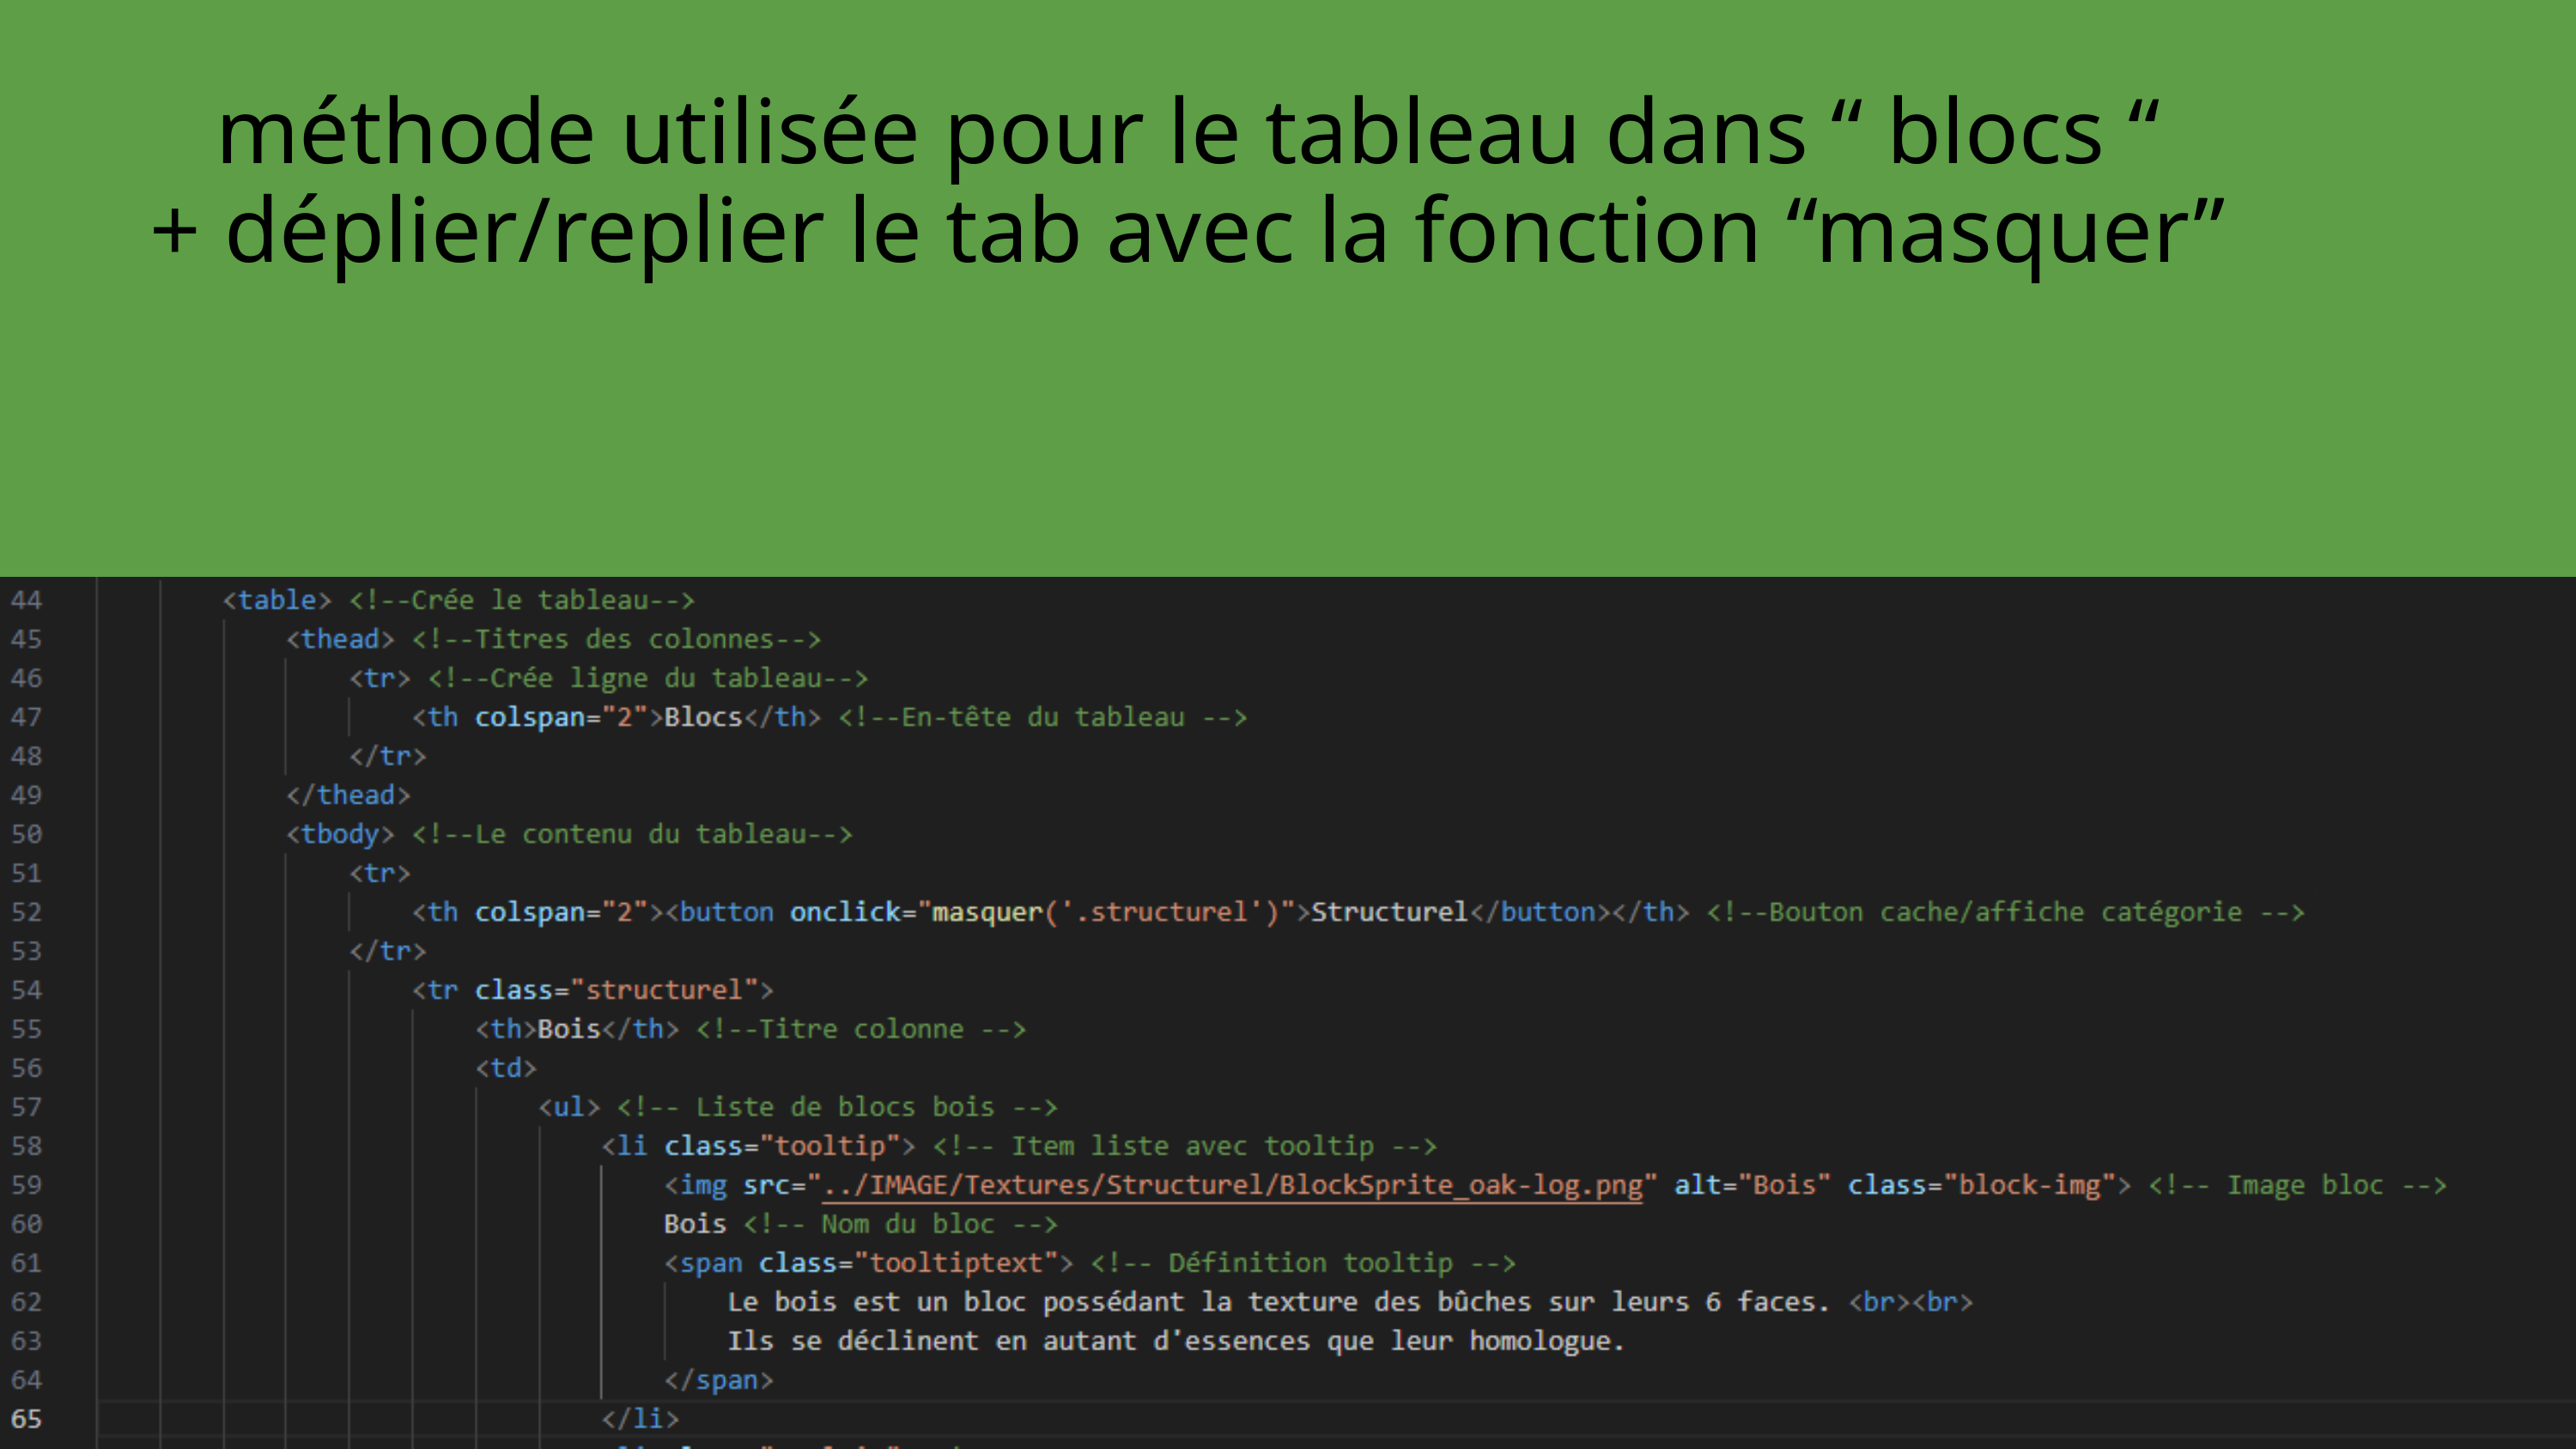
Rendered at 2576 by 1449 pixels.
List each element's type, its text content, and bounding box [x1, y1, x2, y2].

text_box méthode utilisée pour le tableau dans “ blocs “ + déplier/replier le tab avec la fonction “masquer” [27, 83, 2351, 379]
text_box [0, 577, 2576, 1449]
